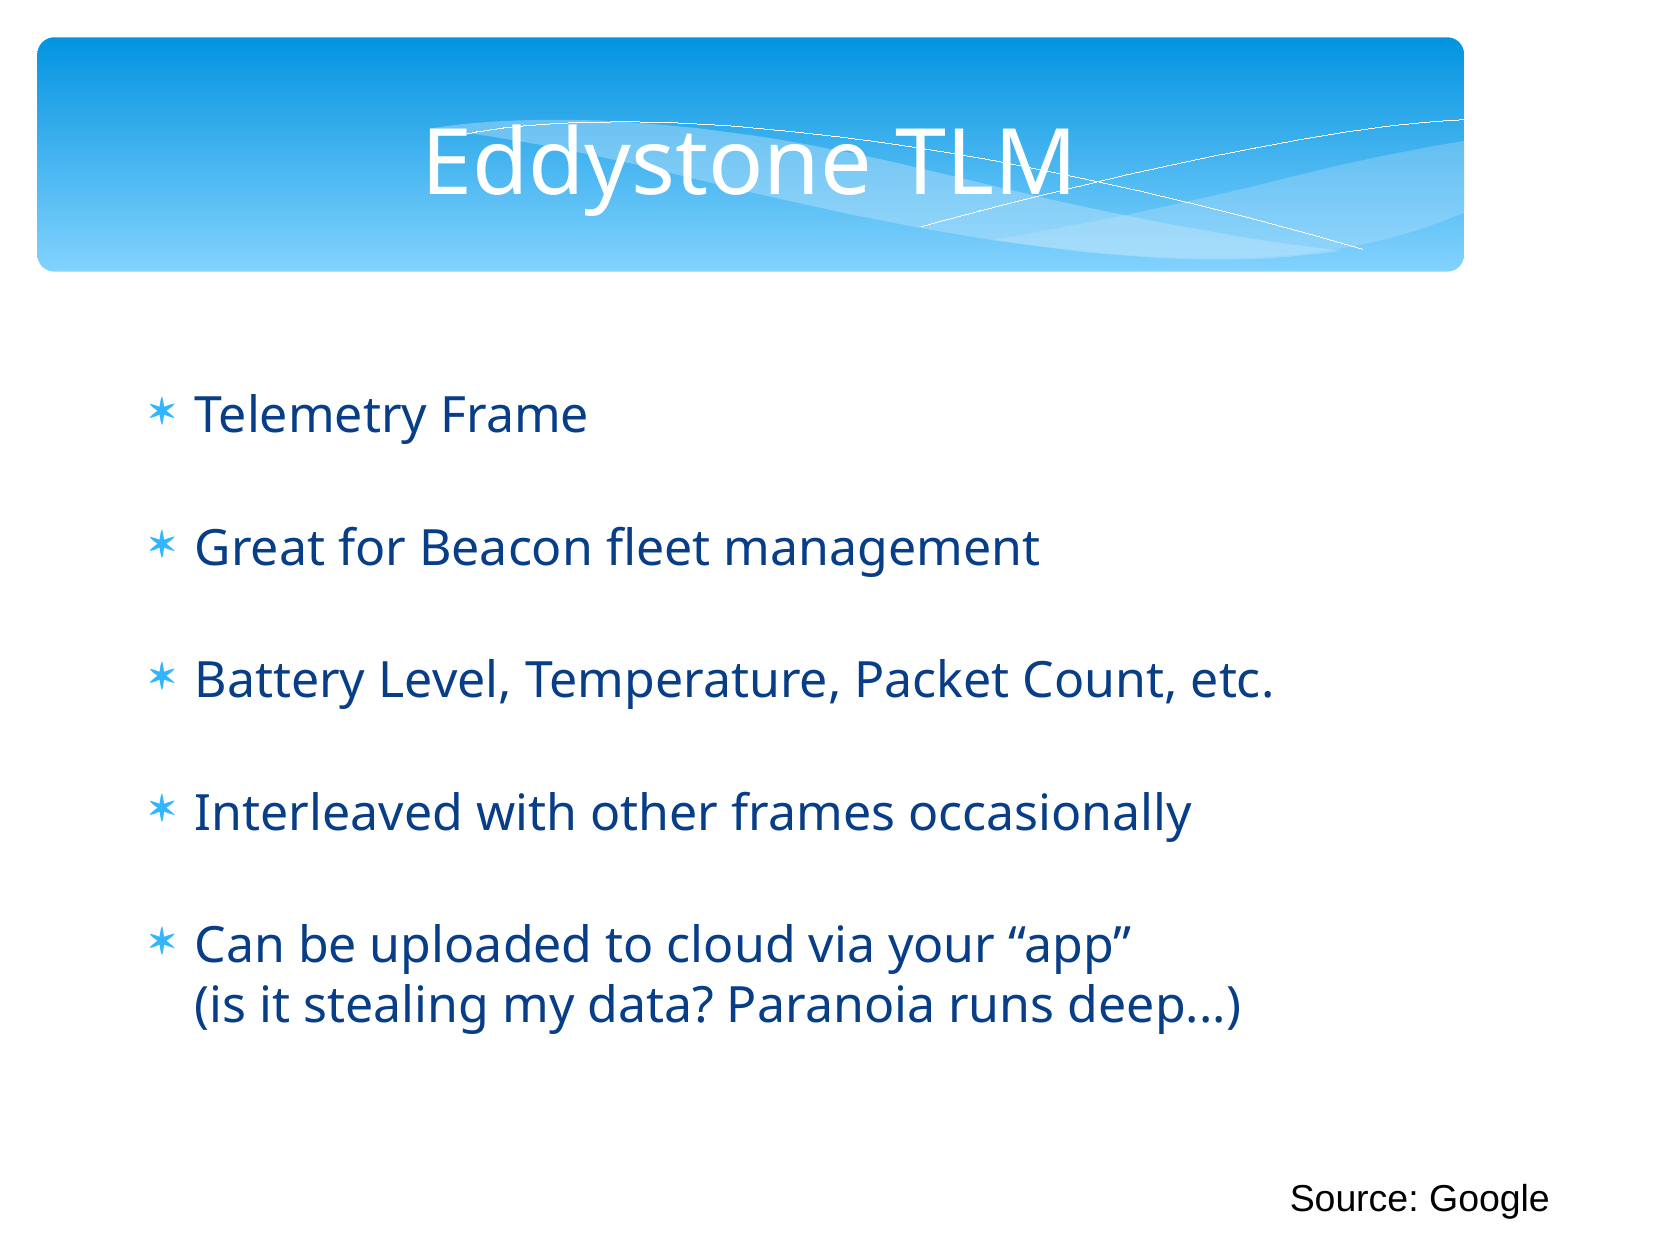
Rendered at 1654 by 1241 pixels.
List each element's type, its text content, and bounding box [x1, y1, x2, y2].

text_box Source: Google [1274, 1170, 1605, 1232]
title Eddystone TLM [74, 55, 1425, 261]
list Telemetry Frame Great for Beacon fleet management Battery Level, Temperature, Packet Count, etc. Interleaved with other frames occasionally Can be uploaded to cloud via your “app” (is it stealing my data? Paranoia runs deep...) [135, 375, 1456, 1066]
